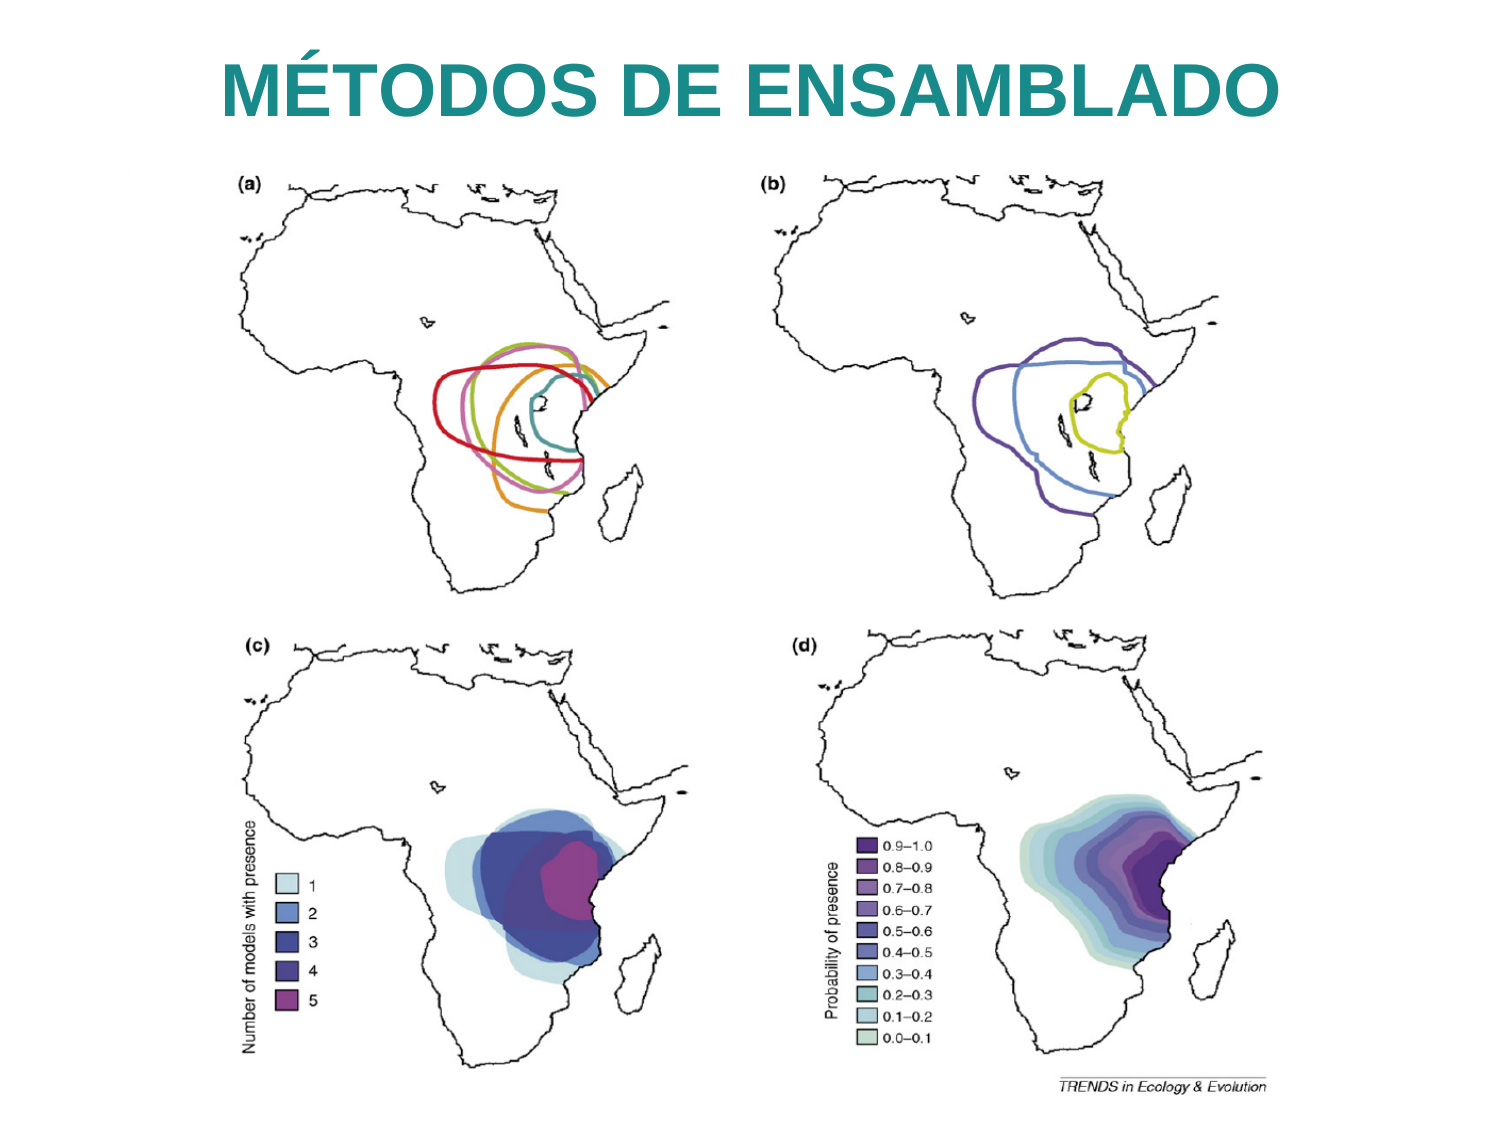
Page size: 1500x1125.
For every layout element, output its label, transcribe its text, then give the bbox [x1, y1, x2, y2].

picture [128, 169, 1377, 1101]
title MÉTODOS DE ENSAMBLADO [114, 20, 1390, 161]
